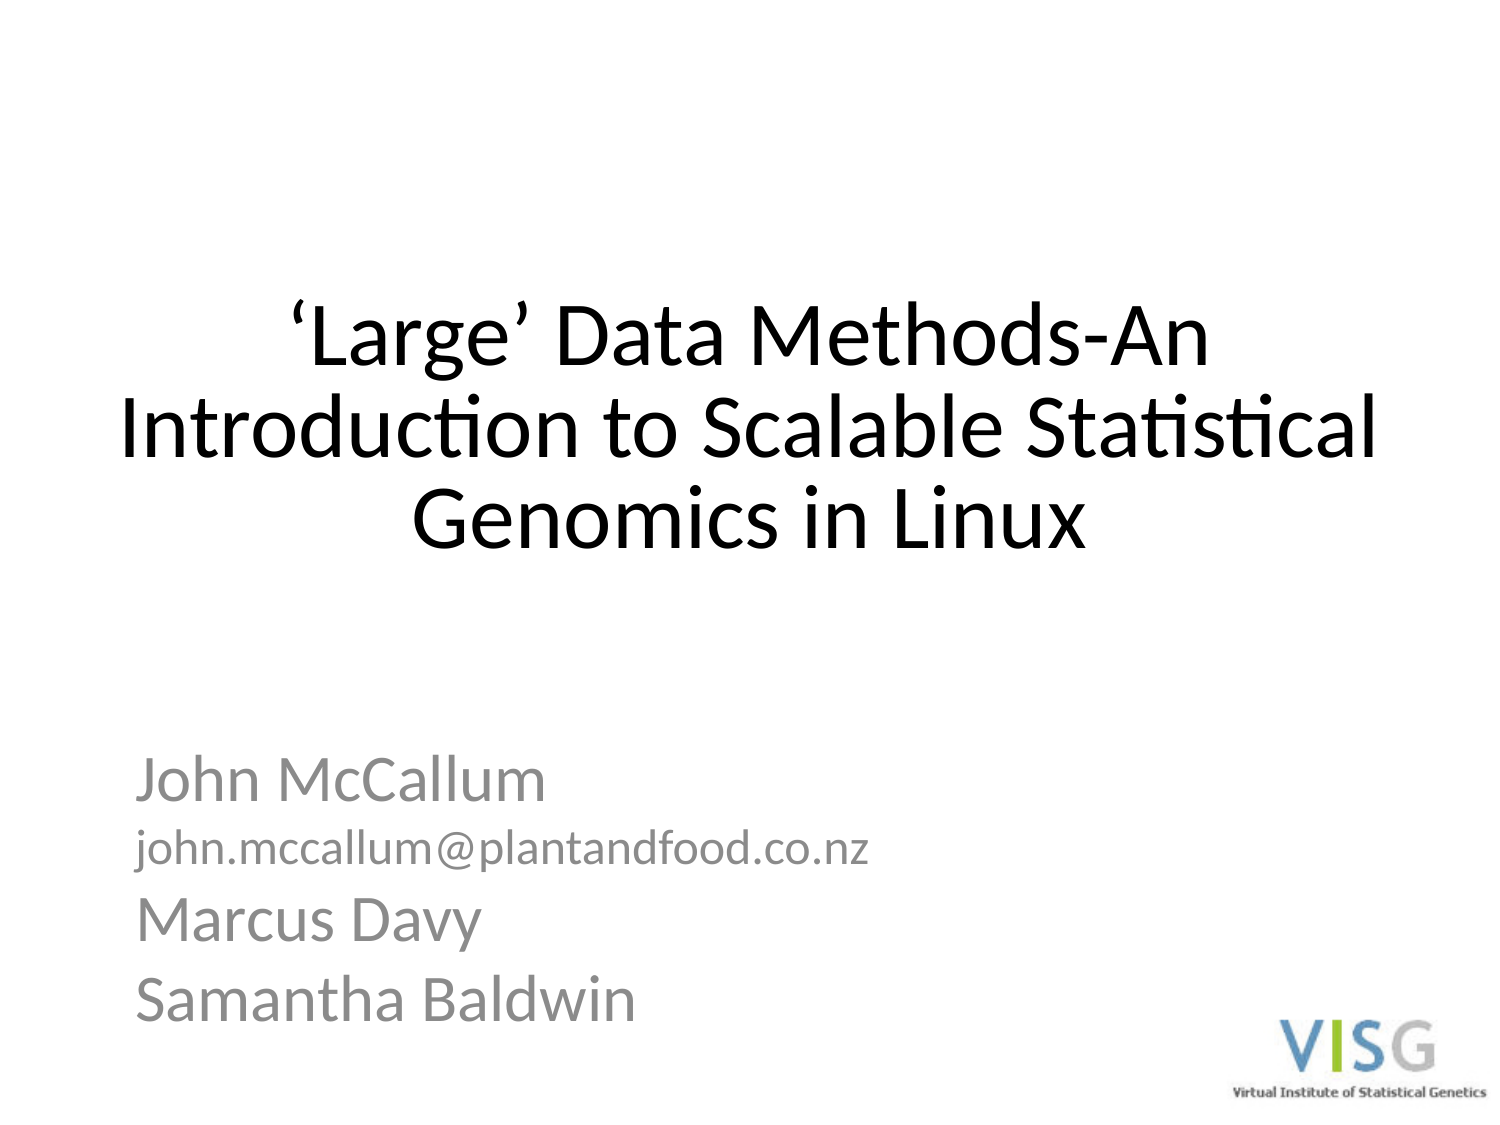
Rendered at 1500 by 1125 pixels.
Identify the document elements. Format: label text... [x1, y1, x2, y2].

subtitle ‘Large’ Data Methods-An Introduction to Scalable Statistical Genomics in Linux [75, 44, 1425, 916]
picture [1226, 995, 1494, 1121]
text_box John McCallum john.mccallum@plantandfood.co.nz Marcus Davy Samantha Baldwin [120, 916, 1171, 1015]
